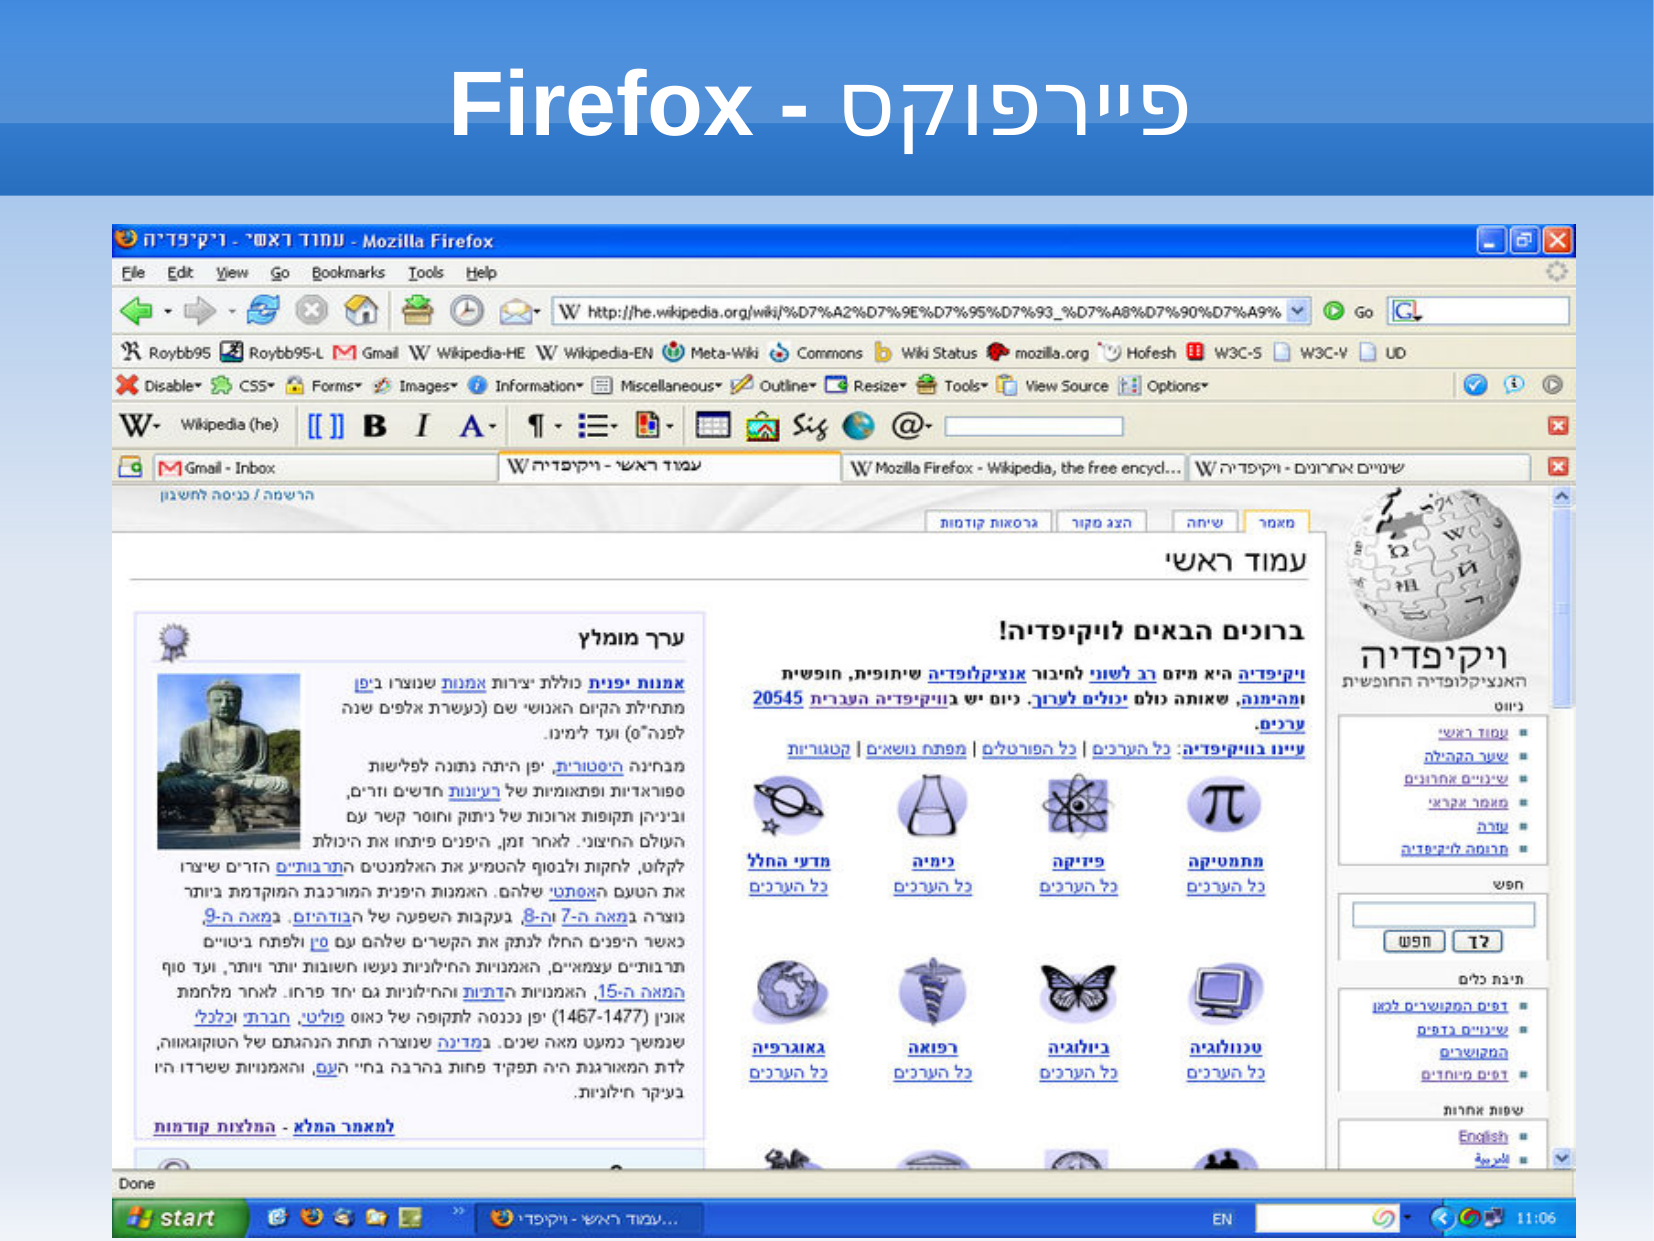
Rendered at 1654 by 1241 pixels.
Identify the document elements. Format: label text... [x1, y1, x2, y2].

title Firefox - פיירפוקס [76, 7, 1565, 200]
picture [0, 0, 1654, 1241]
